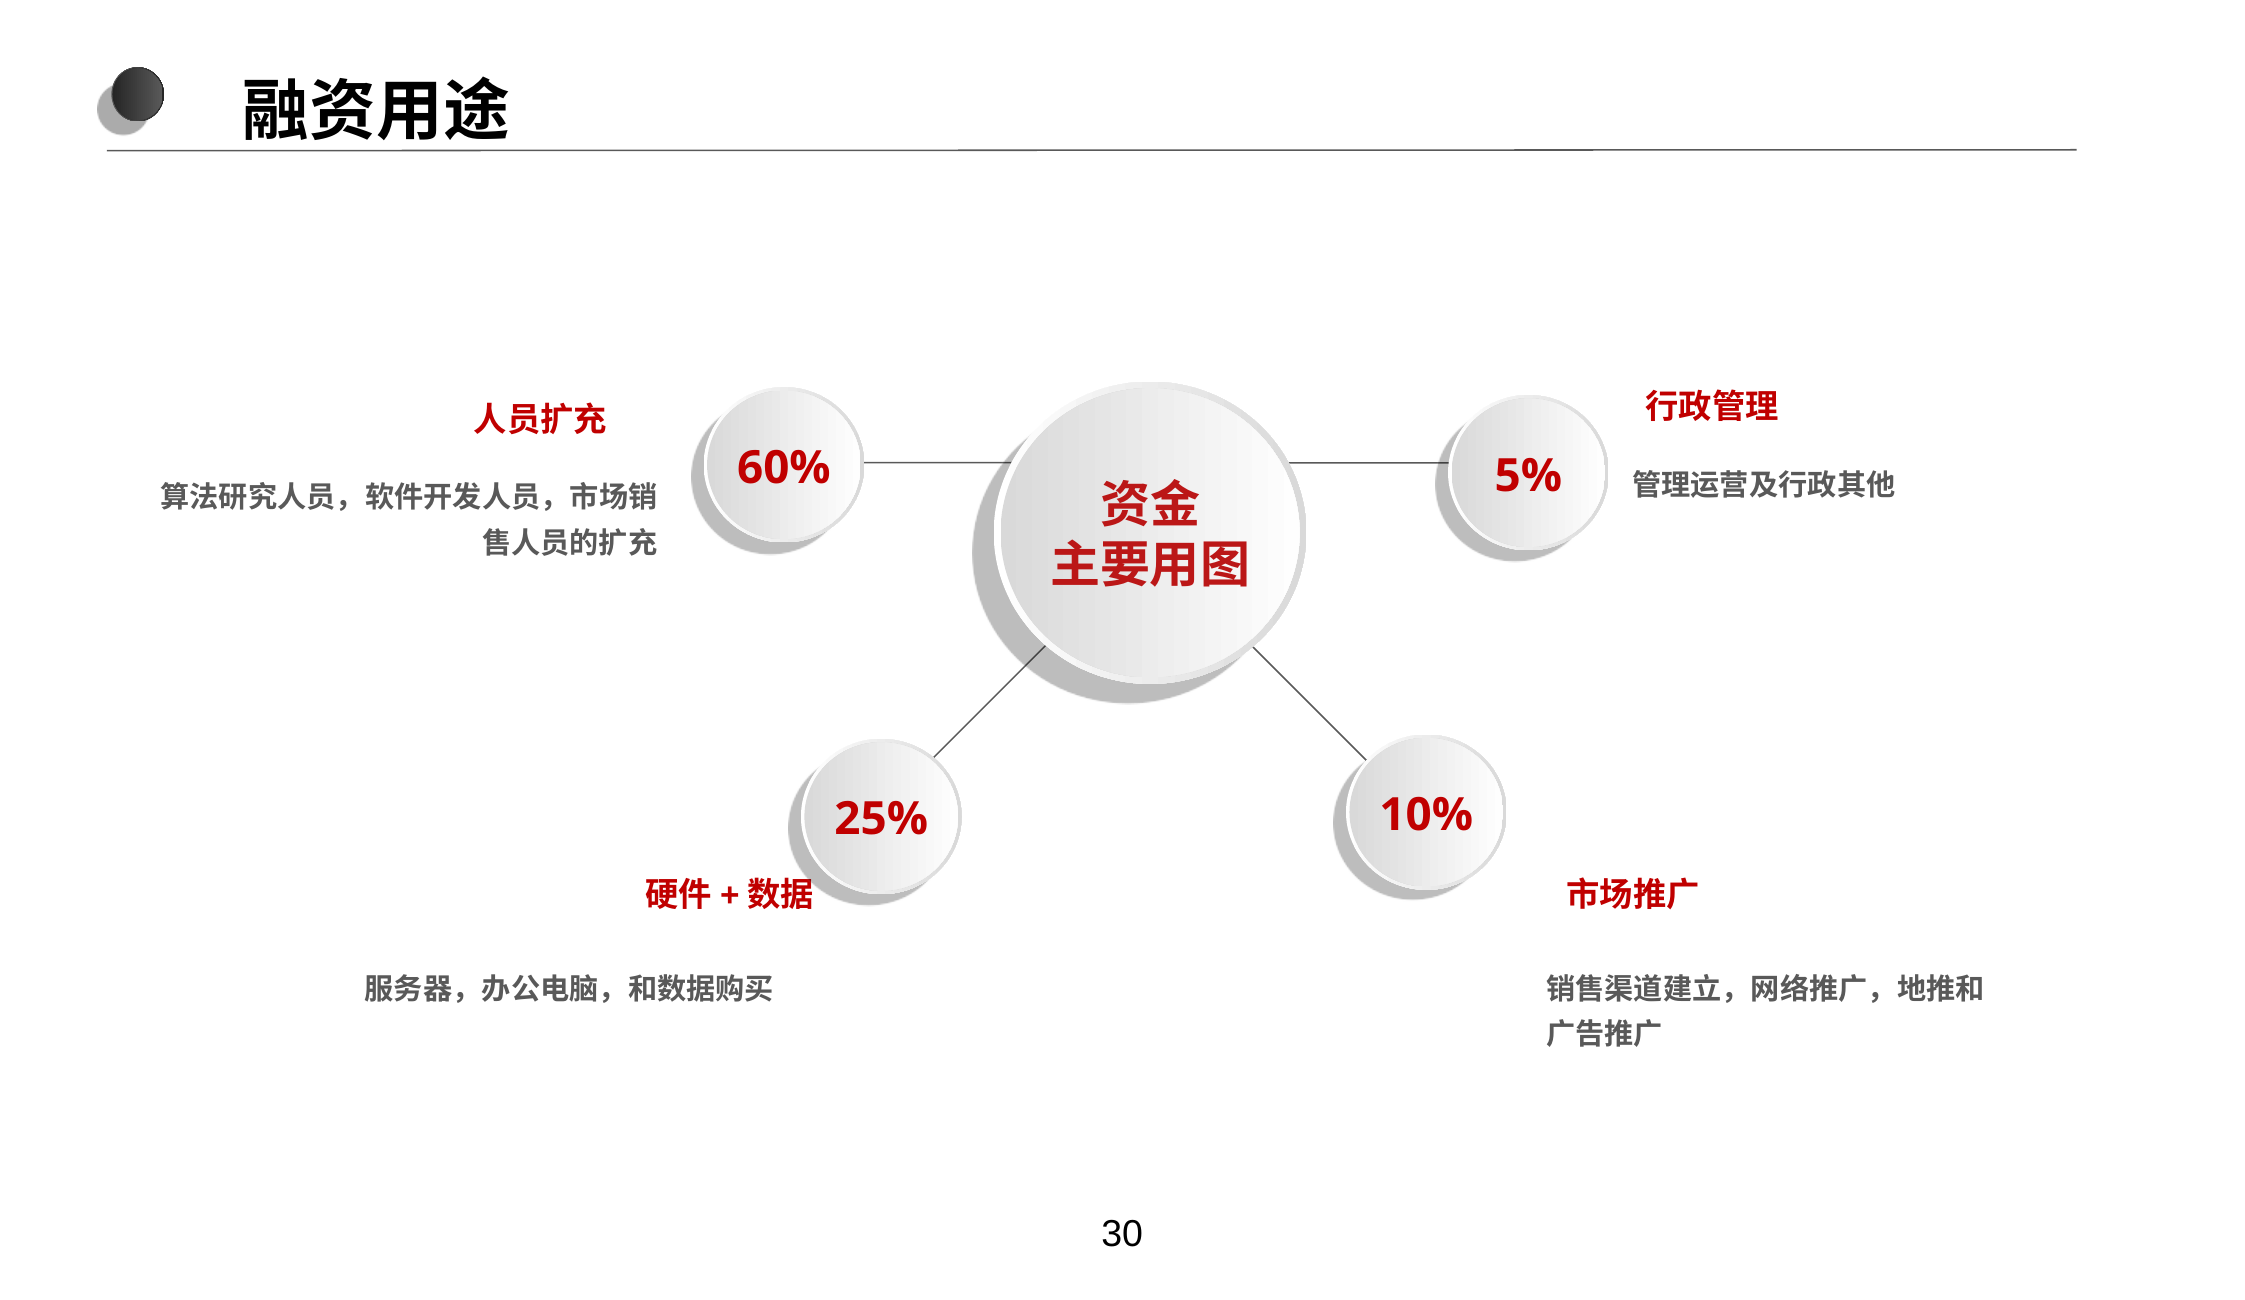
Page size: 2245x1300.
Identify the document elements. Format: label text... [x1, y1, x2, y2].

text_box [1345, 734, 1507, 890]
text_box 30 [1086, 1204, 1158, 1262]
text_box 算法研究人员，软件开发人员，市场销售人员的扩充 [119, 456, 681, 560]
text_box 10% [1349, 737, 1504, 887]
text_box 融资用途 [252, 112, 270, 122]
text_box 25% [804, 742, 959, 891]
text_box 市场推广 [1544, 862, 1689, 925]
text_box 资金 主要用图 [1000, 388, 1300, 678]
text_box 5% [1451, 398, 1606, 547]
text_box [703, 387, 865, 543]
text_box 服务器，办公电脑，和数据购买 [236, 948, 797, 1052]
text_box 行政管理 [1623, 373, 1768, 437]
text_box [993, 381, 1307, 684]
text_box 融资用途 [393, 105, 406, 113]
text_box [800, 738, 962, 895]
text_box 融资用途 [225, 59, 410, 122]
text_box 融资用途 [328, 116, 357, 122]
text_box 销售渠道建立，网络推广，地推和广告推广 [1523, 948, 2037, 1052]
text_box 60% [707, 390, 861, 540]
text_box 人员扩充 [451, 386, 597, 449]
text_box 管理运营及行政其他 [1609, 444, 2123, 548]
text_box 融资用途 [393, 89, 406, 97]
text_box [1448, 395, 1609, 551]
text_box [111, 67, 164, 122]
text_box 硬件+数据 [622, 862, 768, 925]
